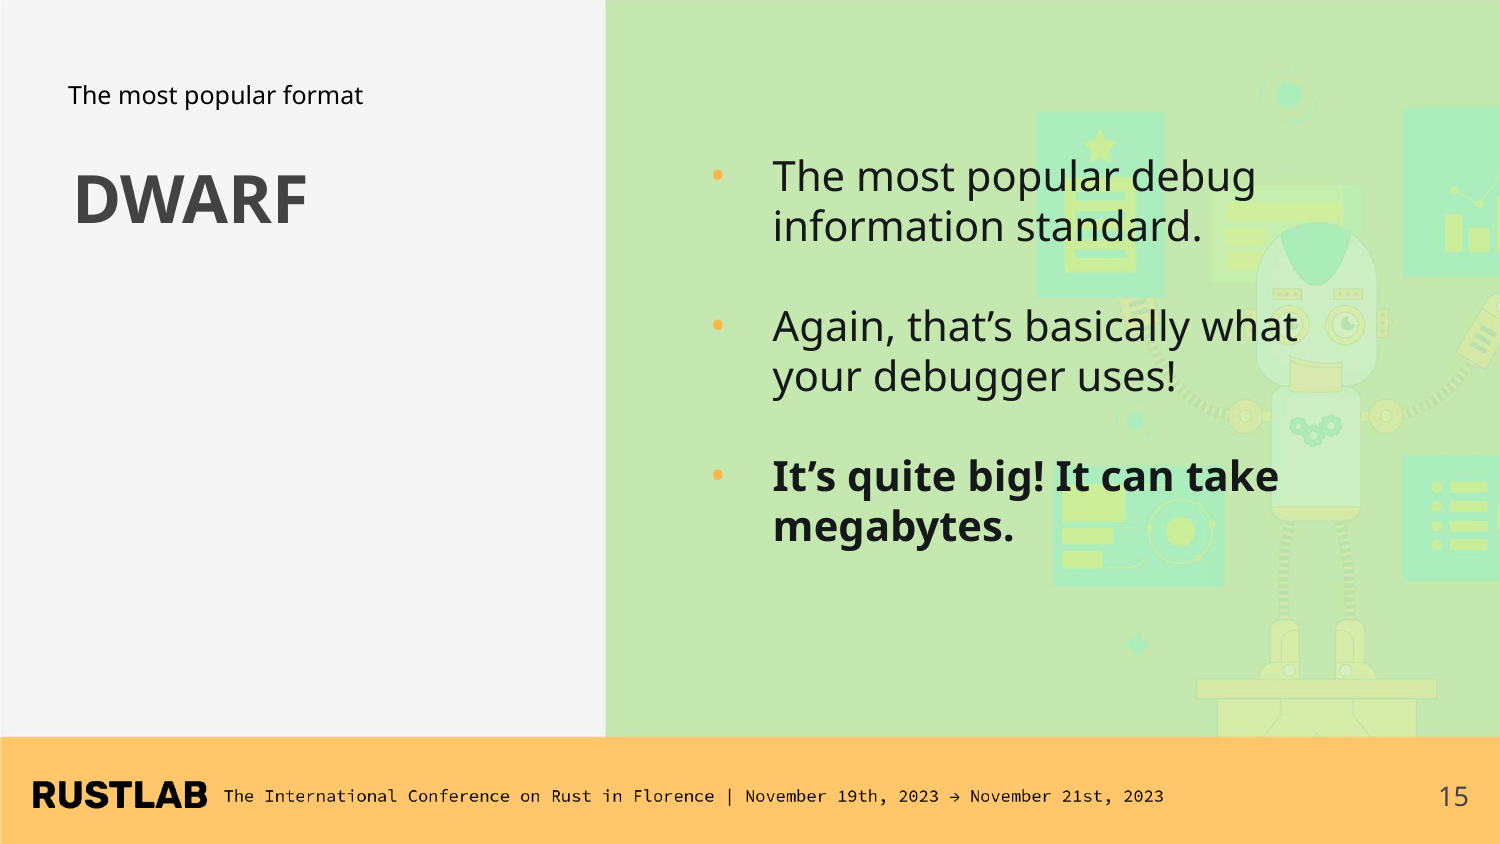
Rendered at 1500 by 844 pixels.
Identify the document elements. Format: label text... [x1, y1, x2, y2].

title DWARF [57, 129, 506, 336]
picture [0, 0, 1500, 844]
text_box The most popular format [68, 79, 517, 118]
list The most popular debug information standard. Again, that’s basically what your debugger uses! It’s quite big! It can take megabytes. [682, 125, 1405, 624]
